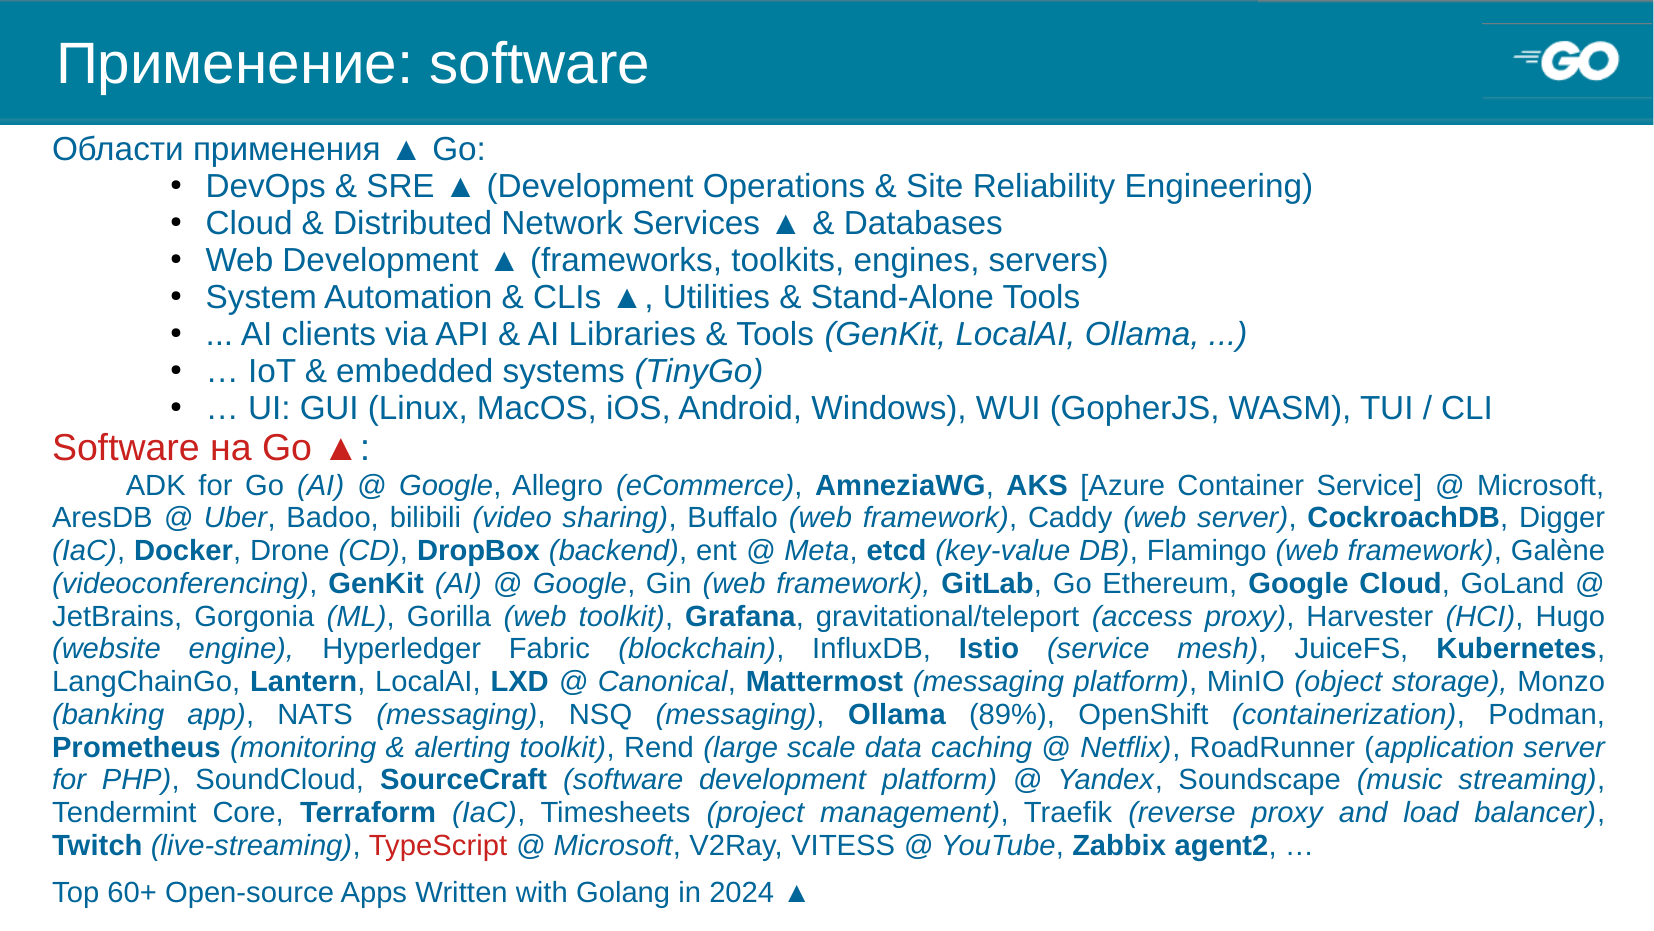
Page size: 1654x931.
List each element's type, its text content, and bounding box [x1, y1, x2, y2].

text_box Применение: software [41, 23, 1495, 104]
picture [1542, 41, 1619, 81]
text_box Области применения ▲ Go: DevOps & SRE ▲ (Development Operations & Site Reliability Engineering) Cloud & Distributed Network Services ▲ & Databases Web Development ▲ (frameworks, toolkits, engines, servers) System Automation & CLIs ▲, Utilities & Stand-Alone Tools ... AI clients via API & AI Libraries & Tools (GenKit, LocalAI, Ollama, ...) … IoT & embedded systems (TinyGo) … UI: GUI (Linux, MacOS, iOS, Android, Windows), WUI (GopherJS, WASM), TUI / CLI Software на Go ▲: ADK for Go (AI) @ Google, Allegro (eCommerce), AmneziaWG, AKS [Azure Container Service] @ Microsoft, AresDB @ Uber, Badoo, bilibili (video sharing), Buffalo (web framework), Caddy (web server), CockroachDB, Digger (IaC), Docker, Drone (CD), DropBox (backend), ent @ Meta, etcd (key-value DB), Flamingo (web framework), Galène (videoconferencing), GenKit (AI) @ Google, Gin (web framework), GitLab, Go Ethereum, Google Cloud, GoLand @ JetBrains, Gorgonia (ML), Gorilla (web toolkit), Grafana, gravitational/teleport (access proxy), Harvester (HCI), Hugo (website engine), Hyperledger Fabric (blockchain), InfluxDB, Istio (service mesh), JuiceFS, Kubernetes, LangChainGo, Lantern, LocalAI, LXD @ Canonical, Mattermost (messaging platform), MinIO (object storage), Monzo (banking app), NATS (messaging), NSQ (messaging), Ollama (89%), OpenShift (containerization), Podman, Prometheus (monitoring & alerting toolkit), Rend (large scale data caching @ Netflix), RoadRunner (application server for PHP), SoundCloud, SourceCraft (software development platform) @ Yandex, Soundscape (music streaming), Tendermint Core, Terraform (IaC), Timesheets (project management), Traefik (reverse proxy and load balancer), Twitch (live-streaming), TypeScript @ Microsoft, V2Ray, VITESS @ YouTube, Zabbix agent2, … Top 60+ Open-source Apps Written with Golang in 2024 ▲ [37, 122, 1621, 917]
